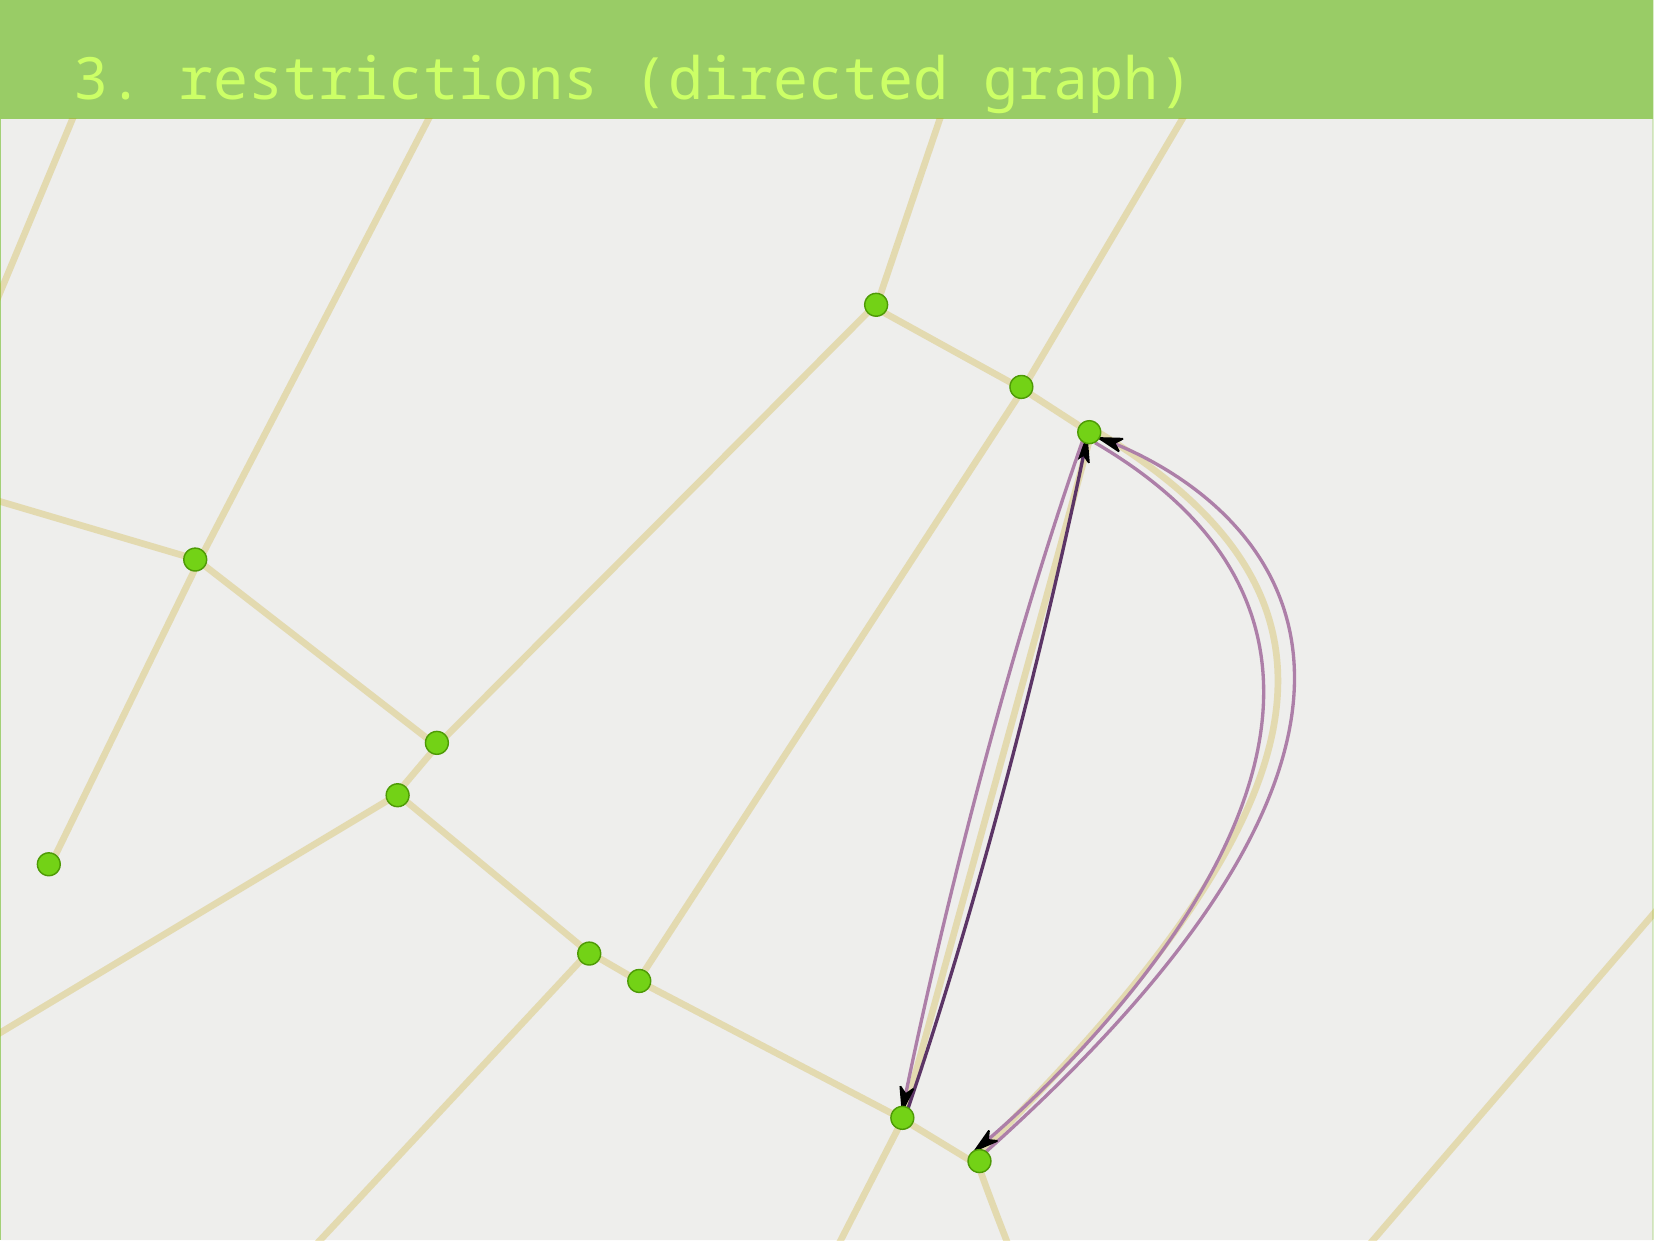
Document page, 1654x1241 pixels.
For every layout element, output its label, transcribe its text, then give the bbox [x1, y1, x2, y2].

text_box 3. restrictions (directed graph) [59, 29, 1209, 115]
picture [0, 118, 1654, 1241]
